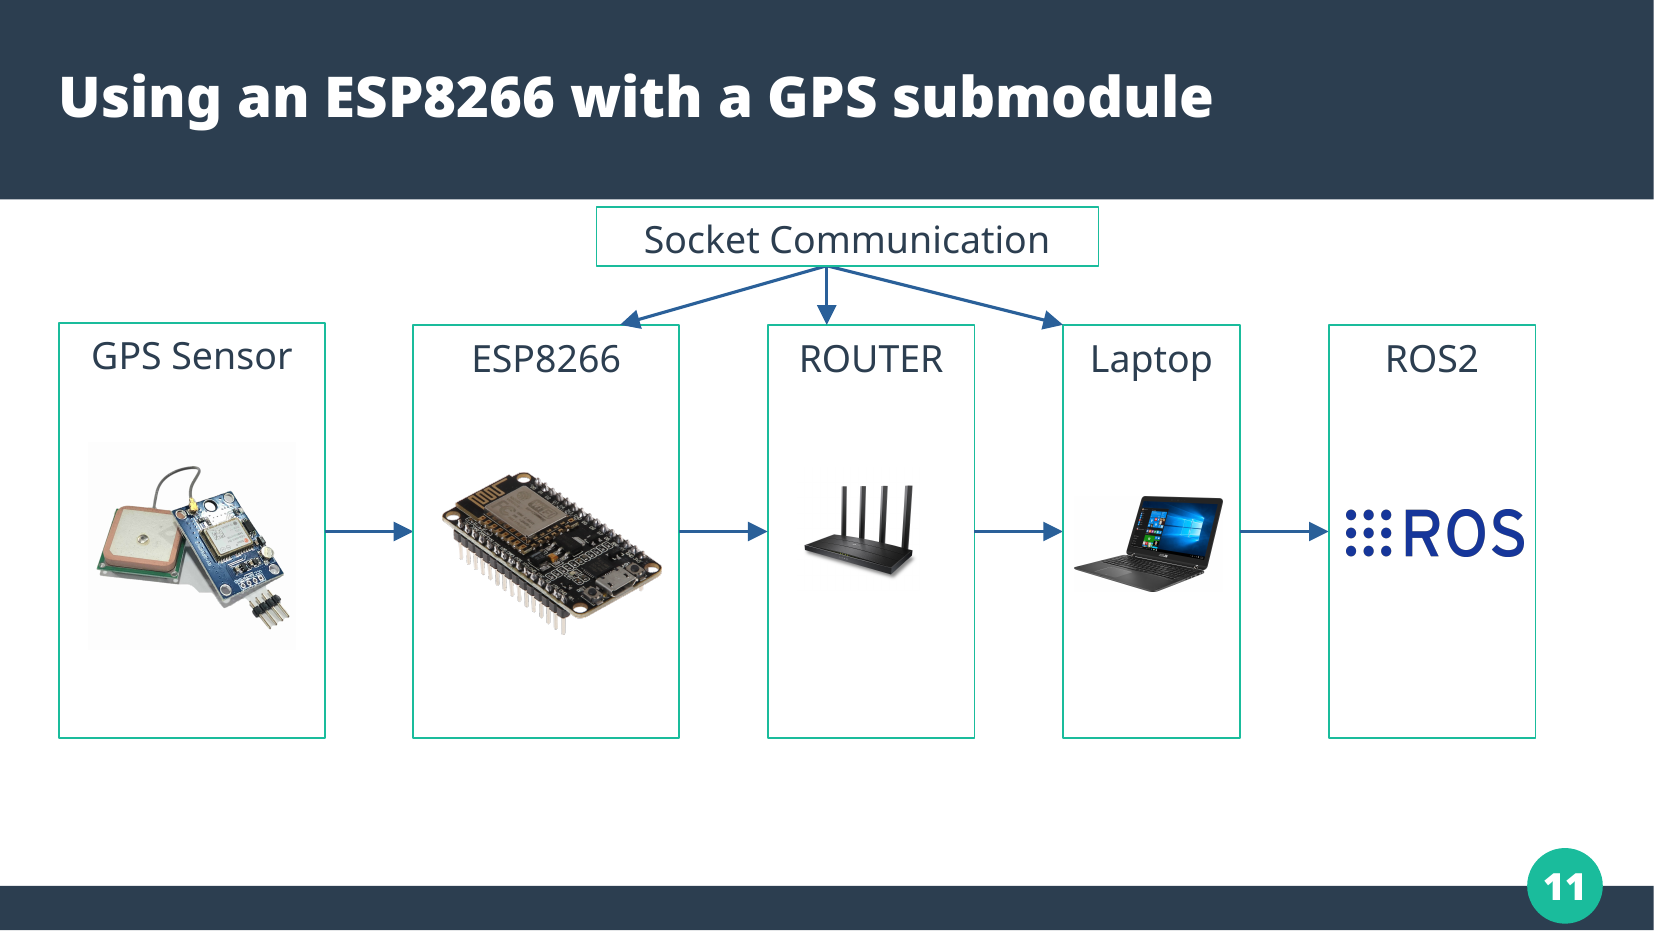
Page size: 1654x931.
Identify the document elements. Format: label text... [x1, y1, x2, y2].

picture [1074, 496, 1223, 592]
text_box ESP8266 [413, 324, 680, 739]
text_box Laptop [1062, 324, 1241, 739]
picture [442, 472, 662, 635]
picture [1346, 509, 1524, 557]
picture [797, 467, 920, 591]
text_box GPS Sensor [59, 322, 325, 739]
text_box ROS2 [1328, 324, 1536, 739]
picture [88, 442, 296, 650]
title Using an ESP8266 with a GPS submodule [59, 37, 1595, 155]
text_box ROUTER [767, 324, 975, 739]
text_box Socket Communication [596, 206, 1099, 266]
